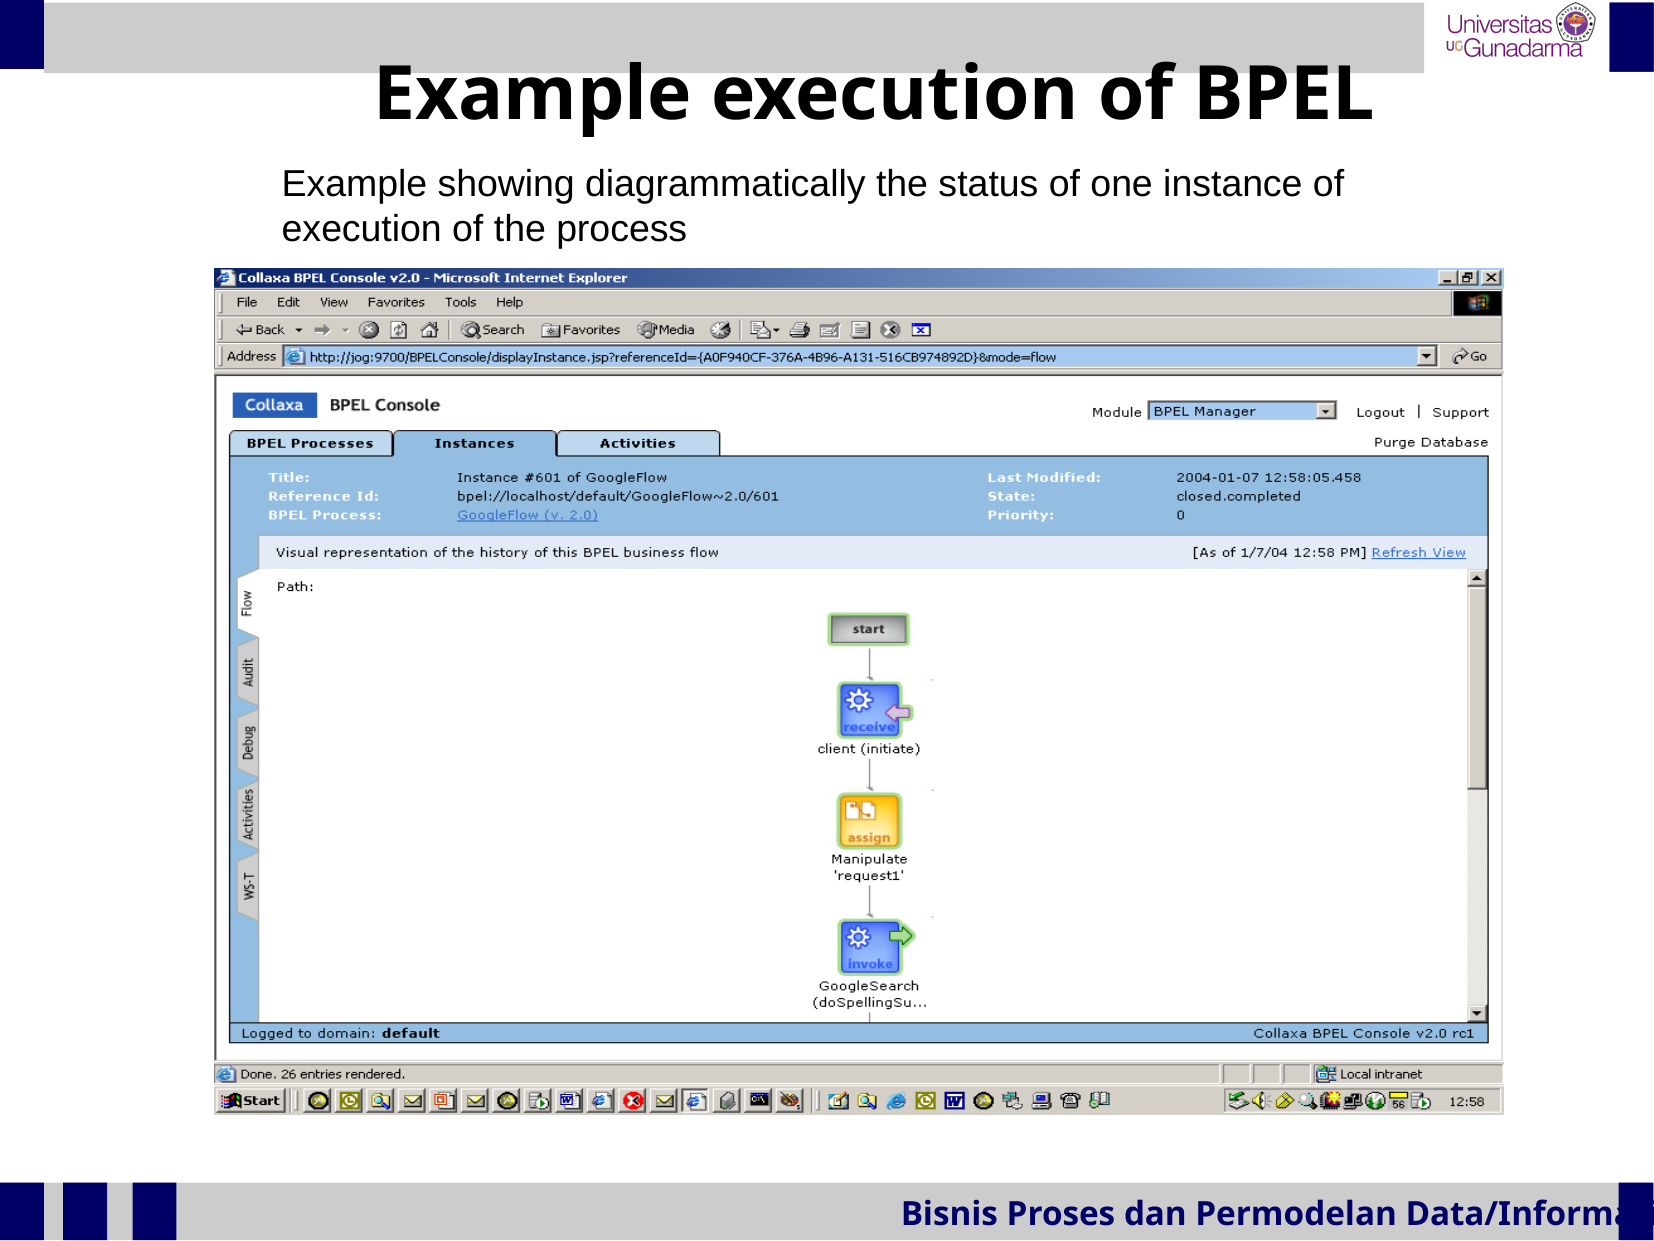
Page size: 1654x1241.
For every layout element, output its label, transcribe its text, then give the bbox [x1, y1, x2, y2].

title Example execution of BPEL [165, 27, 1558, 152]
picture [1437, 2, 1610, 62]
picture [214, 268, 1504, 1115]
text_box Example showing diagrammatically the status of one instance of execution of the process [266, 151, 1439, 257]
